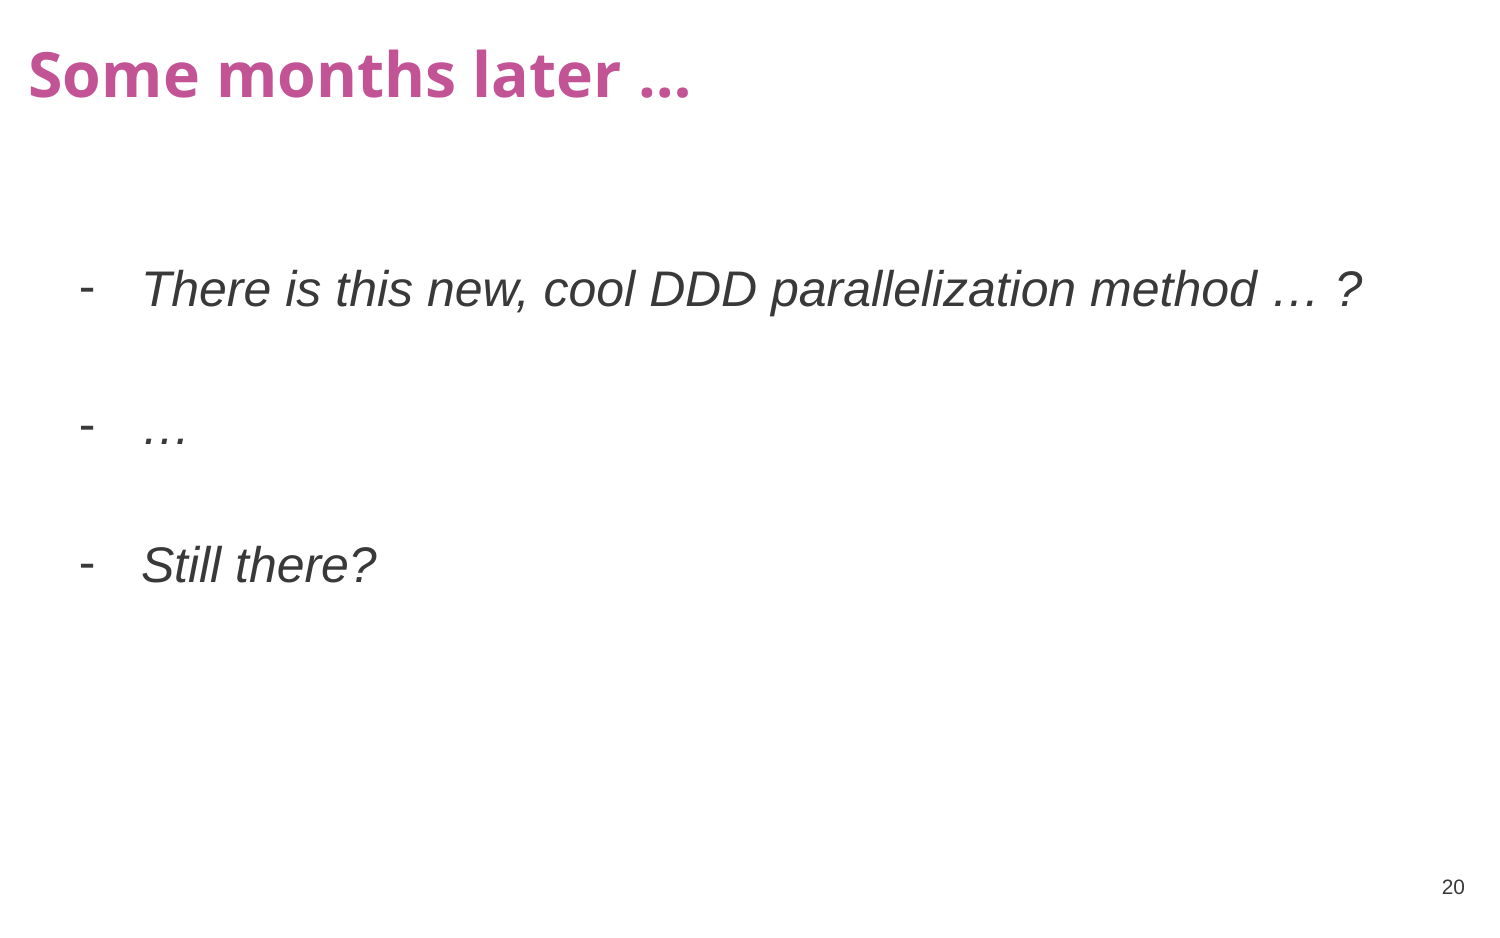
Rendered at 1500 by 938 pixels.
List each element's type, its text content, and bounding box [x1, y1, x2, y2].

slide_number <number> [1389, 849, 1480, 922]
list There is this new, cool DDD parallelization method … ? … Still there? [51, 185, 1449, 877]
title Some months later … [13, 20, 1480, 136]
